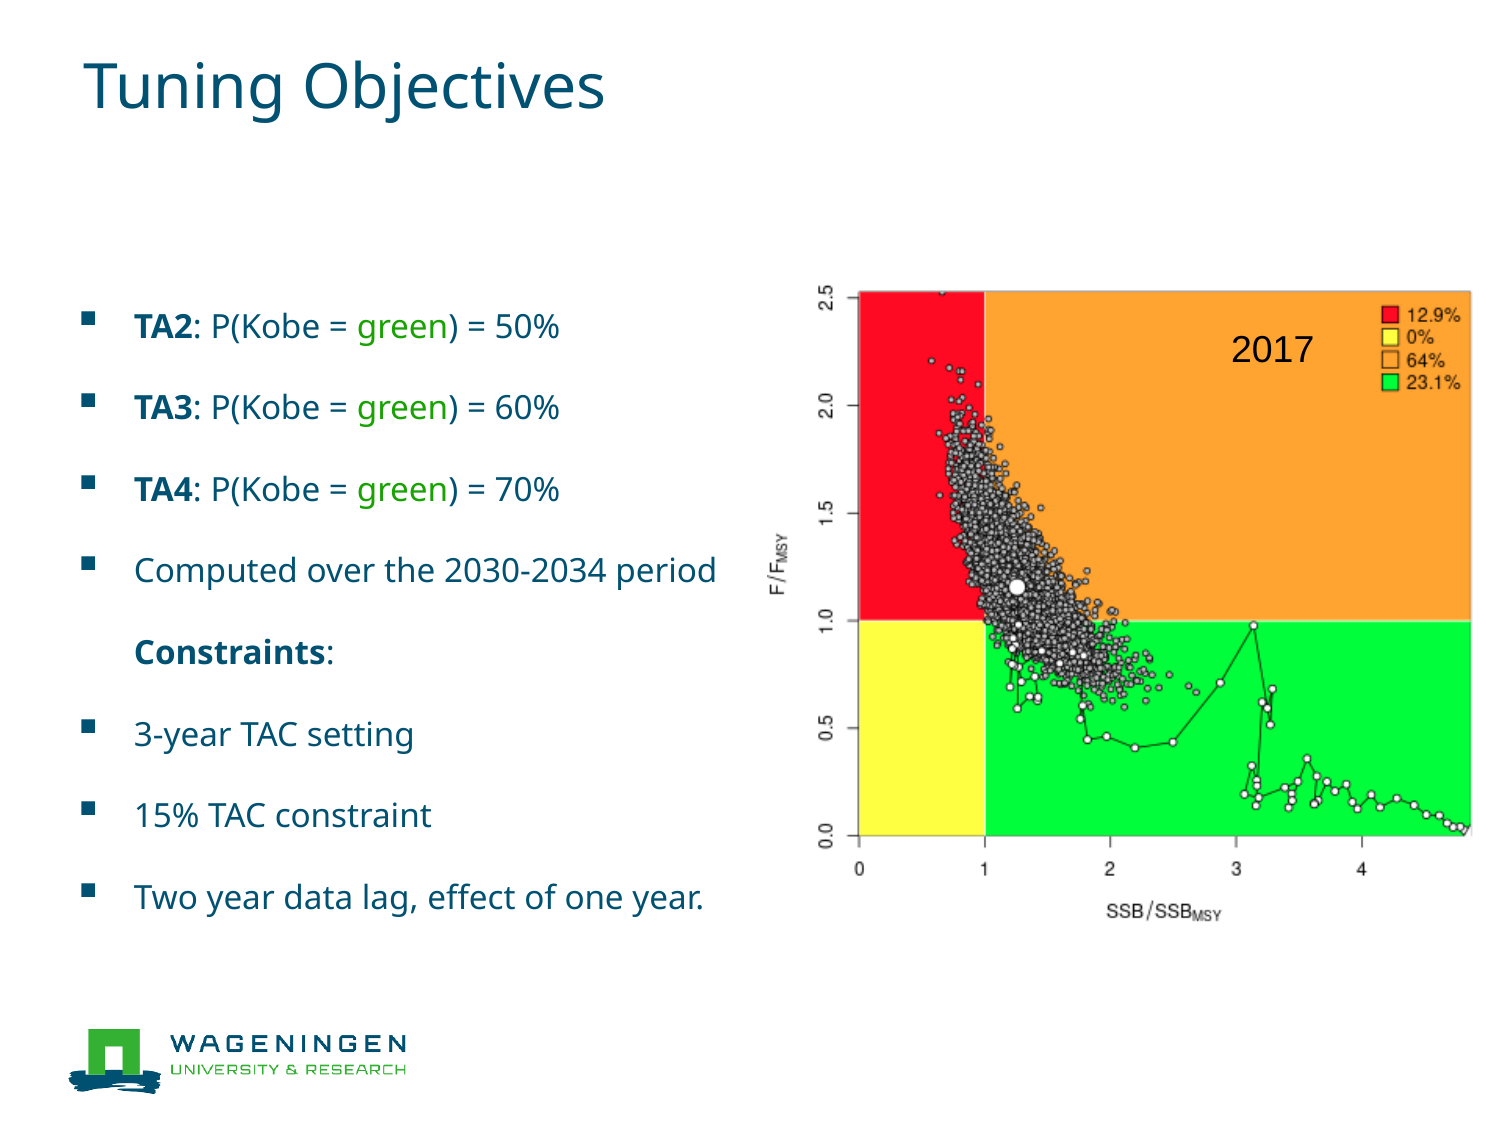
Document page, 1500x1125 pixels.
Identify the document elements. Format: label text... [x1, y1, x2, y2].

picture [0, 0, 1500, 1125]
text_box 2017 [1216, 321, 1330, 378]
title Tuning Objectives [80, 37, 1466, 168]
list TA2: P(Kobe = green) = 50% TA3: P(Kobe = green) = 60% TA4: P(Kobe = green) = 70% Computed over the 2030-2034 period Constraints: 3-year TAC setting 15% TAC constraint Two year data lag, effect of one year. [62, 130, 833, 787]
